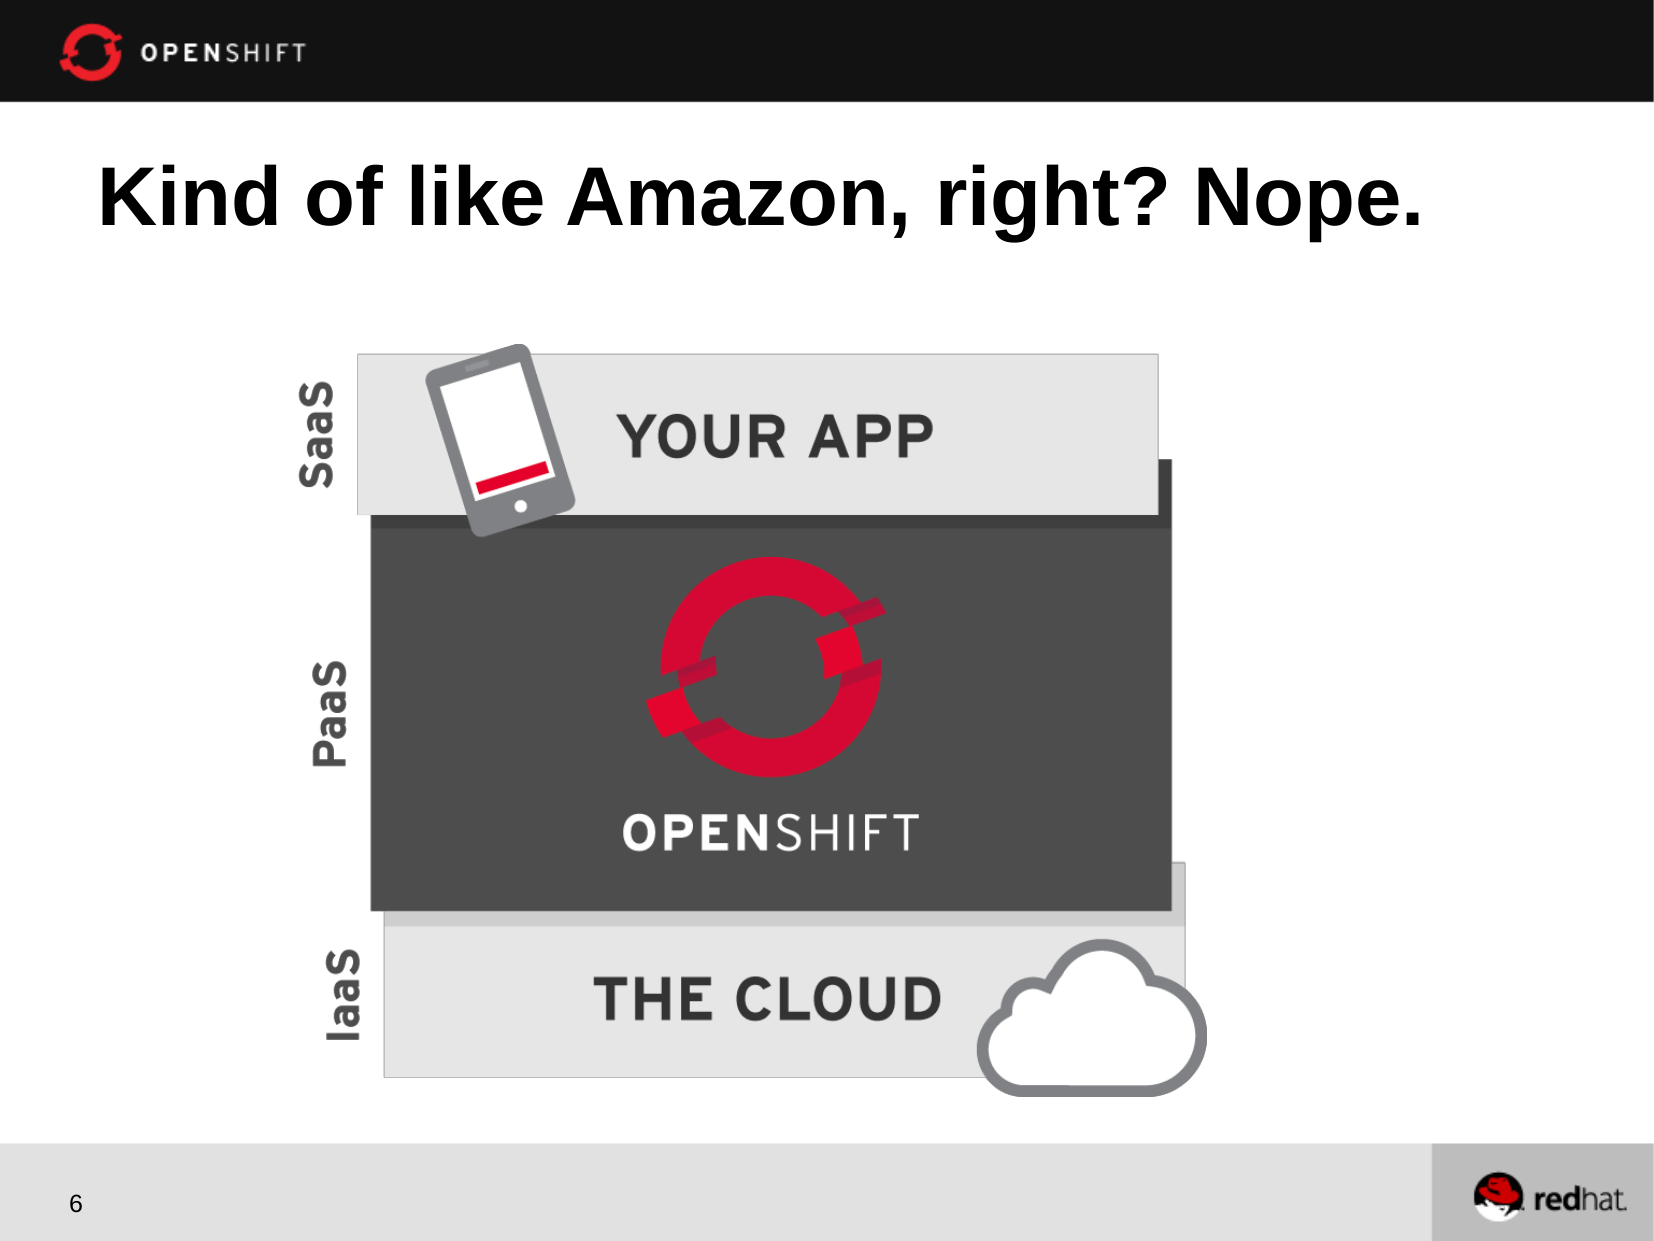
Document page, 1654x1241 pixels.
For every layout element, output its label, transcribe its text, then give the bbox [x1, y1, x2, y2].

text_box Kind of like Amazon, right? Nope. [82, 143, 1571, 331]
picture [0, 0, 1654, 1241]
